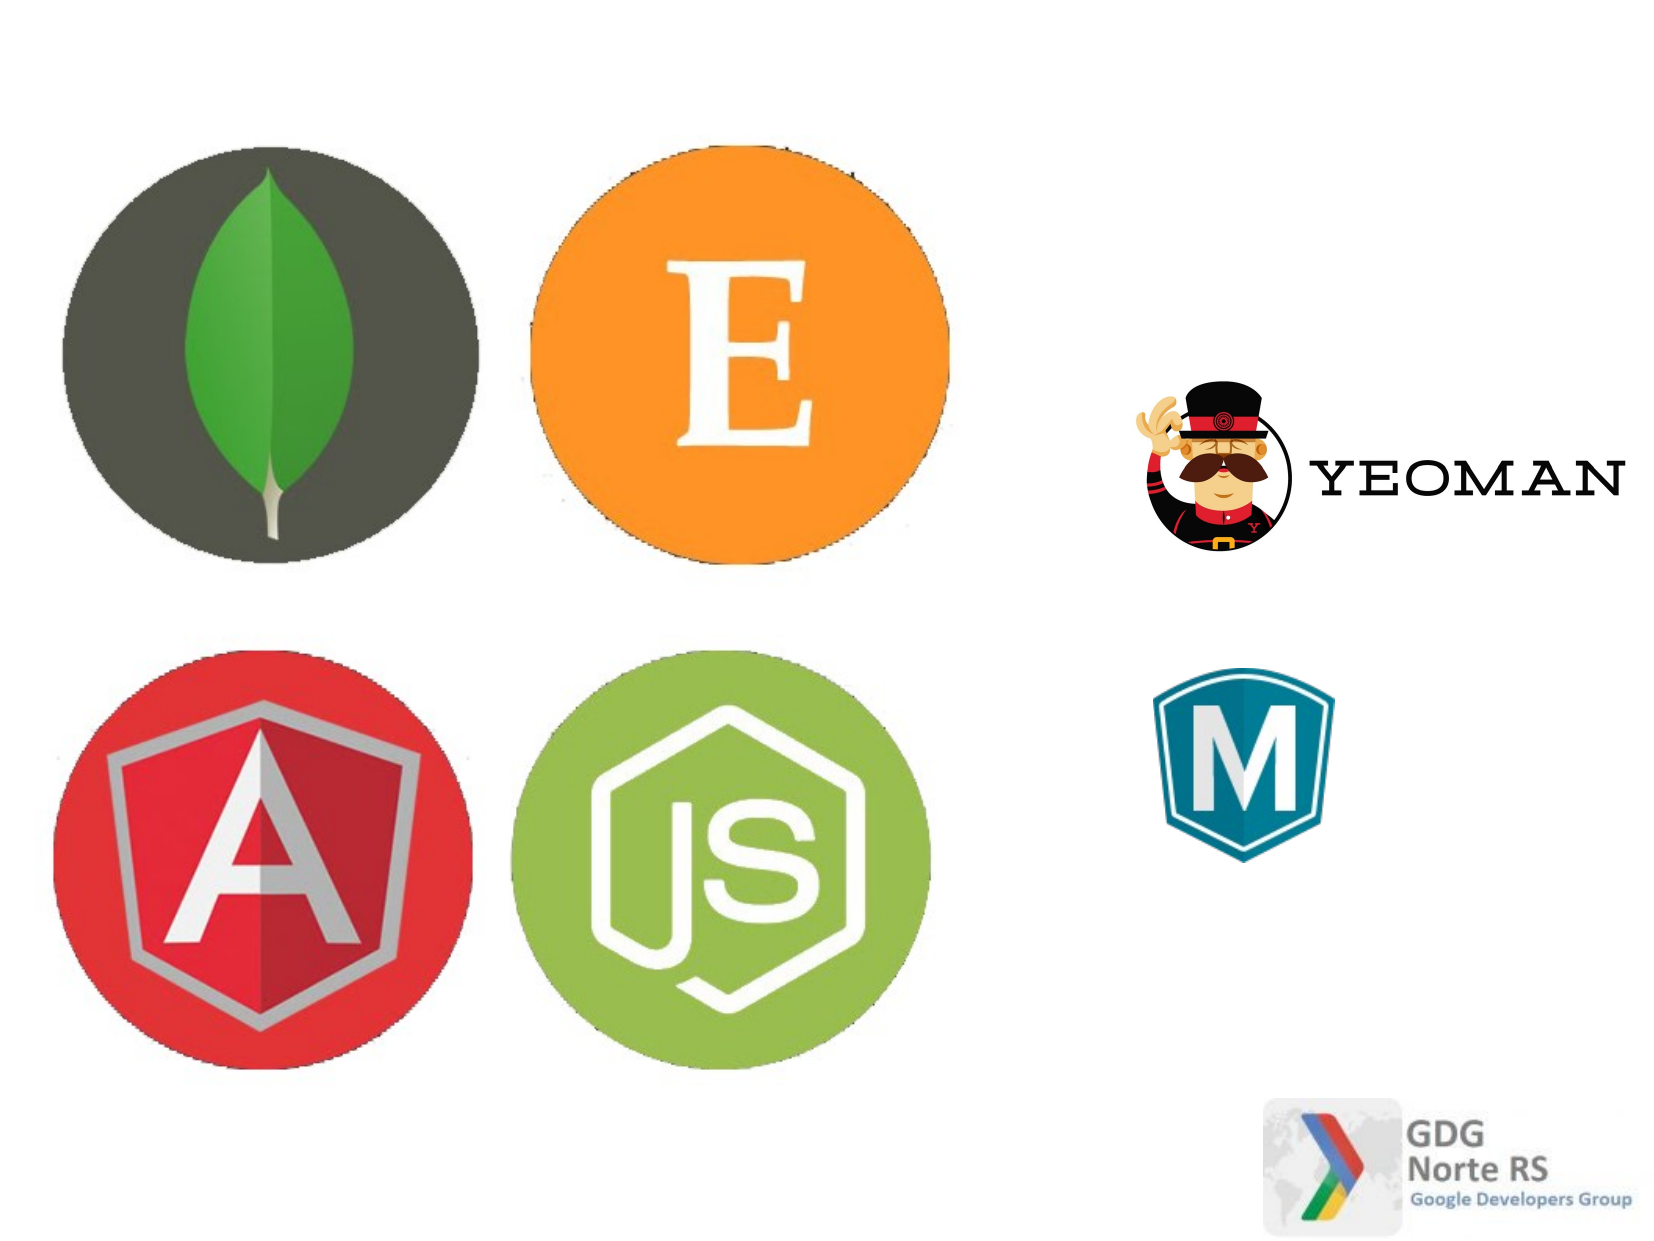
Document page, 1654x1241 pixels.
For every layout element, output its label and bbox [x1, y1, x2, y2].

picture [1122, 356, 1648, 579]
picture [1263, 1098, 1654, 1239]
picture [1153, 668, 1335, 863]
picture [35, 135, 978, 1087]
